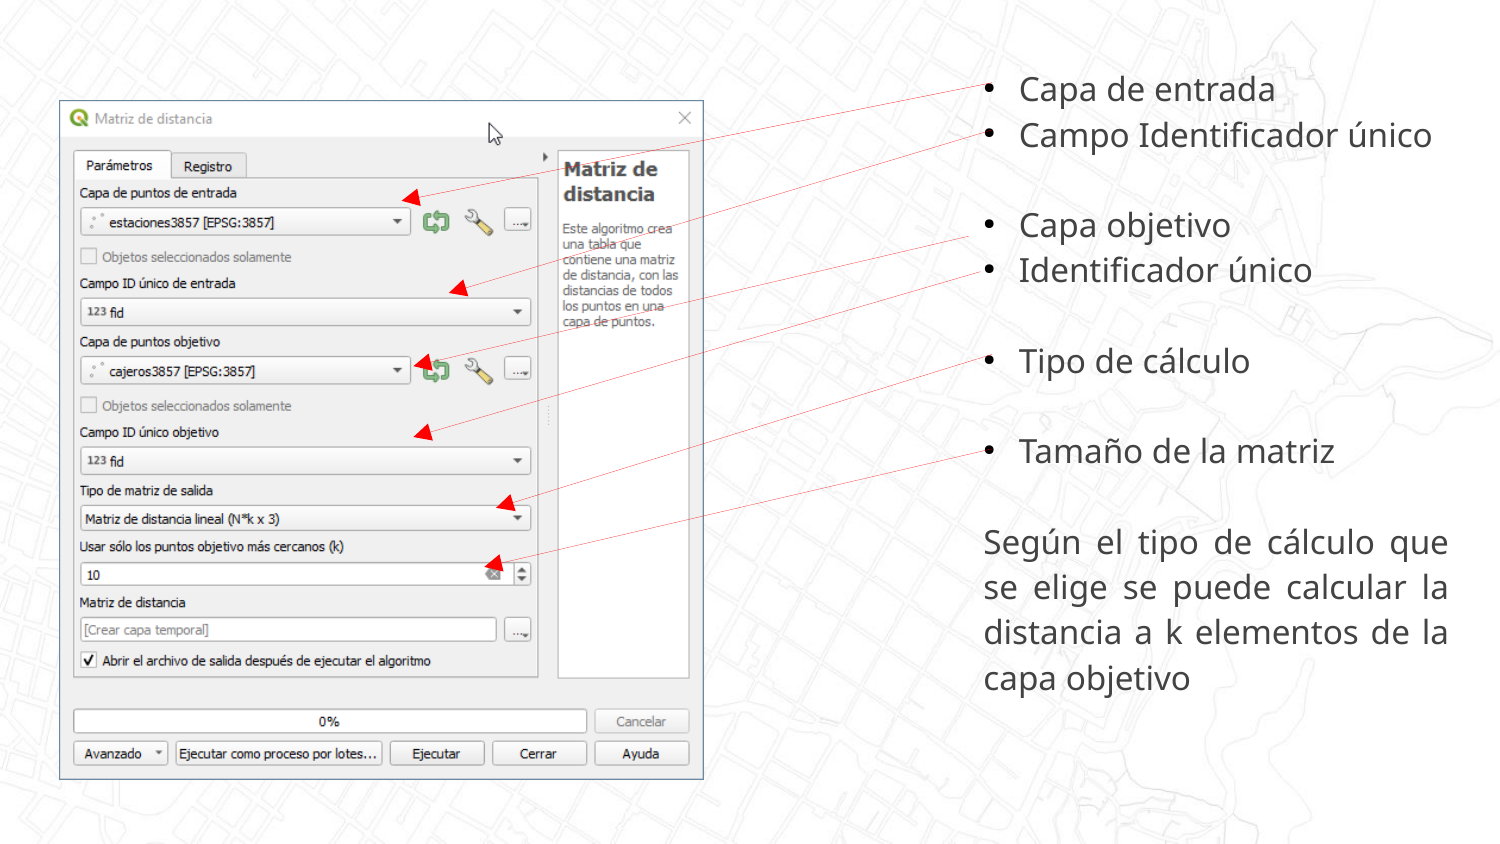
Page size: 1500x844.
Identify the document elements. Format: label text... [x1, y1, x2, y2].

text_box Capa de entrada Campo Identificador único Capa objetivo Identificador único Tipo de cálculo Tamaño de la matriz Según el tipo de cálculo que se elige se puede calcular la distancia a k elementos de la capa objetivo [968, 59, 1465, 828]
picture [0, 0, 1500, 844]
